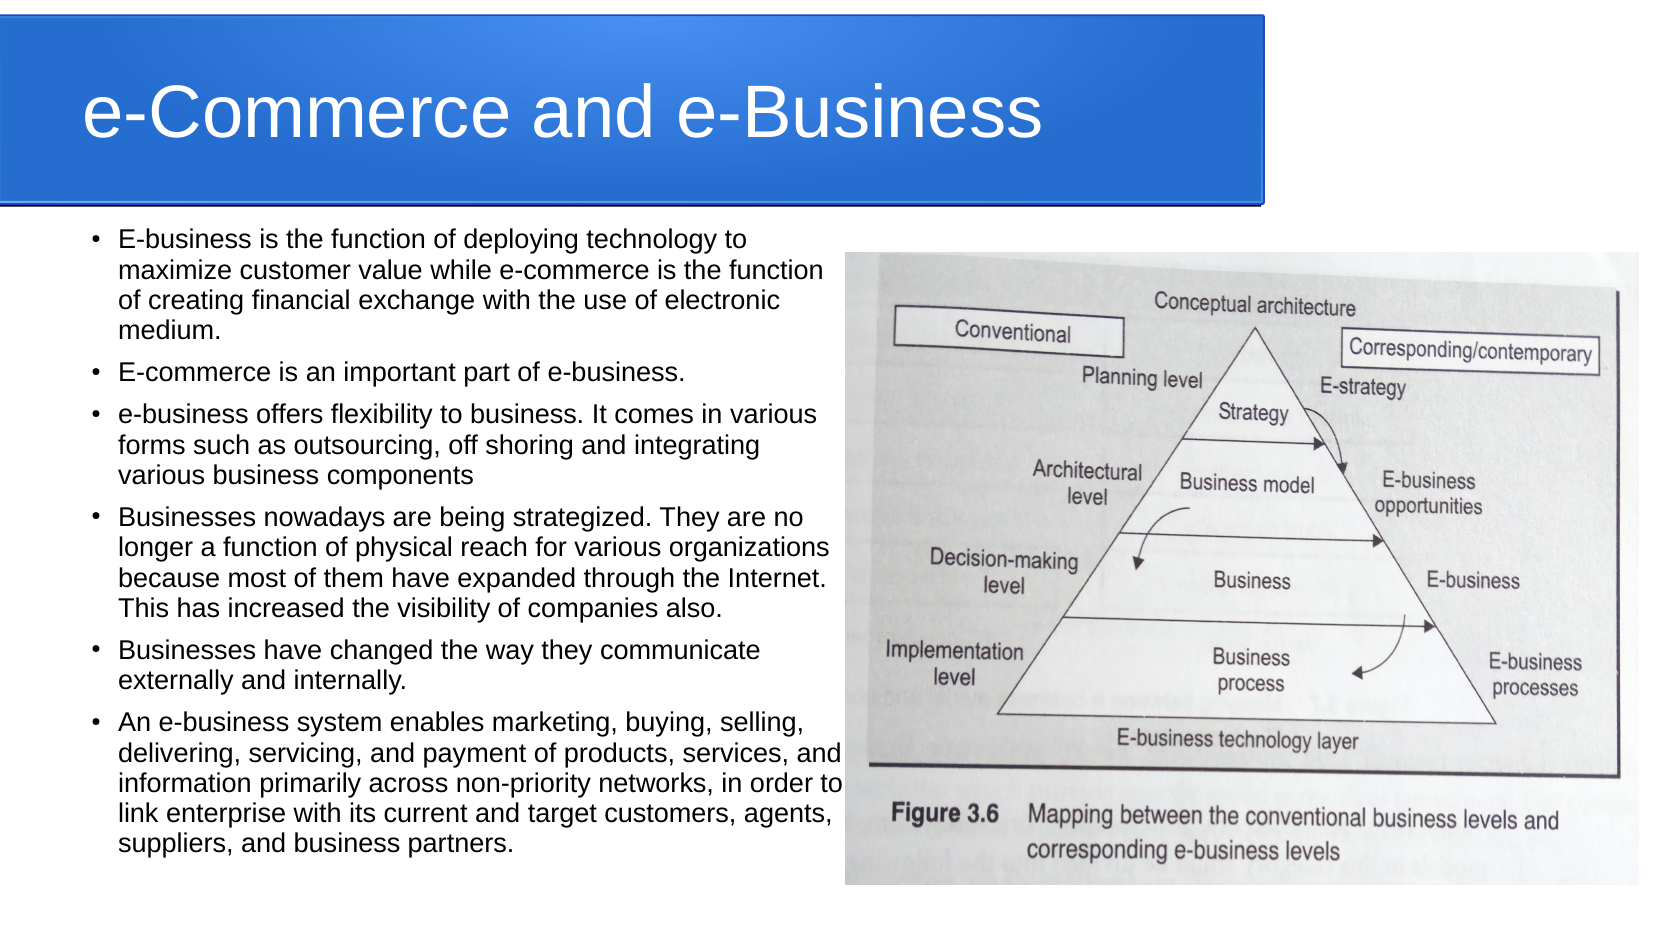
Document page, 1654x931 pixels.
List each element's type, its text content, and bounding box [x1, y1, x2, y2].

title e-Commerce and e-Business [82, 35, 1235, 189]
picture [845, 252, 1639, 886]
list E-business is the function of deploying technology to maximize customer value while e-commerce is the function of creating financial exchange with the use of electronic medium. E-commerce is an important part of e-business. e-business offers flexibility to business. It comes in various forms such as outsourcing, off shoring and integrating various business components Businesses nowadays are being strategized. They are no longer a function of physical reach for various organizations because most of them have expanded through the Internet. This has increased the visibility of companies also. Businesses have changed the way they communicate externally and internally. An e-business system enables marketing, buying, selling, delivering, servicing, and payment of products, services, and information primarily across non-priority networks, in order to link enterprise with its current and target customers, agents, suppliers, and business partners. [82, 224, 846, 886]
